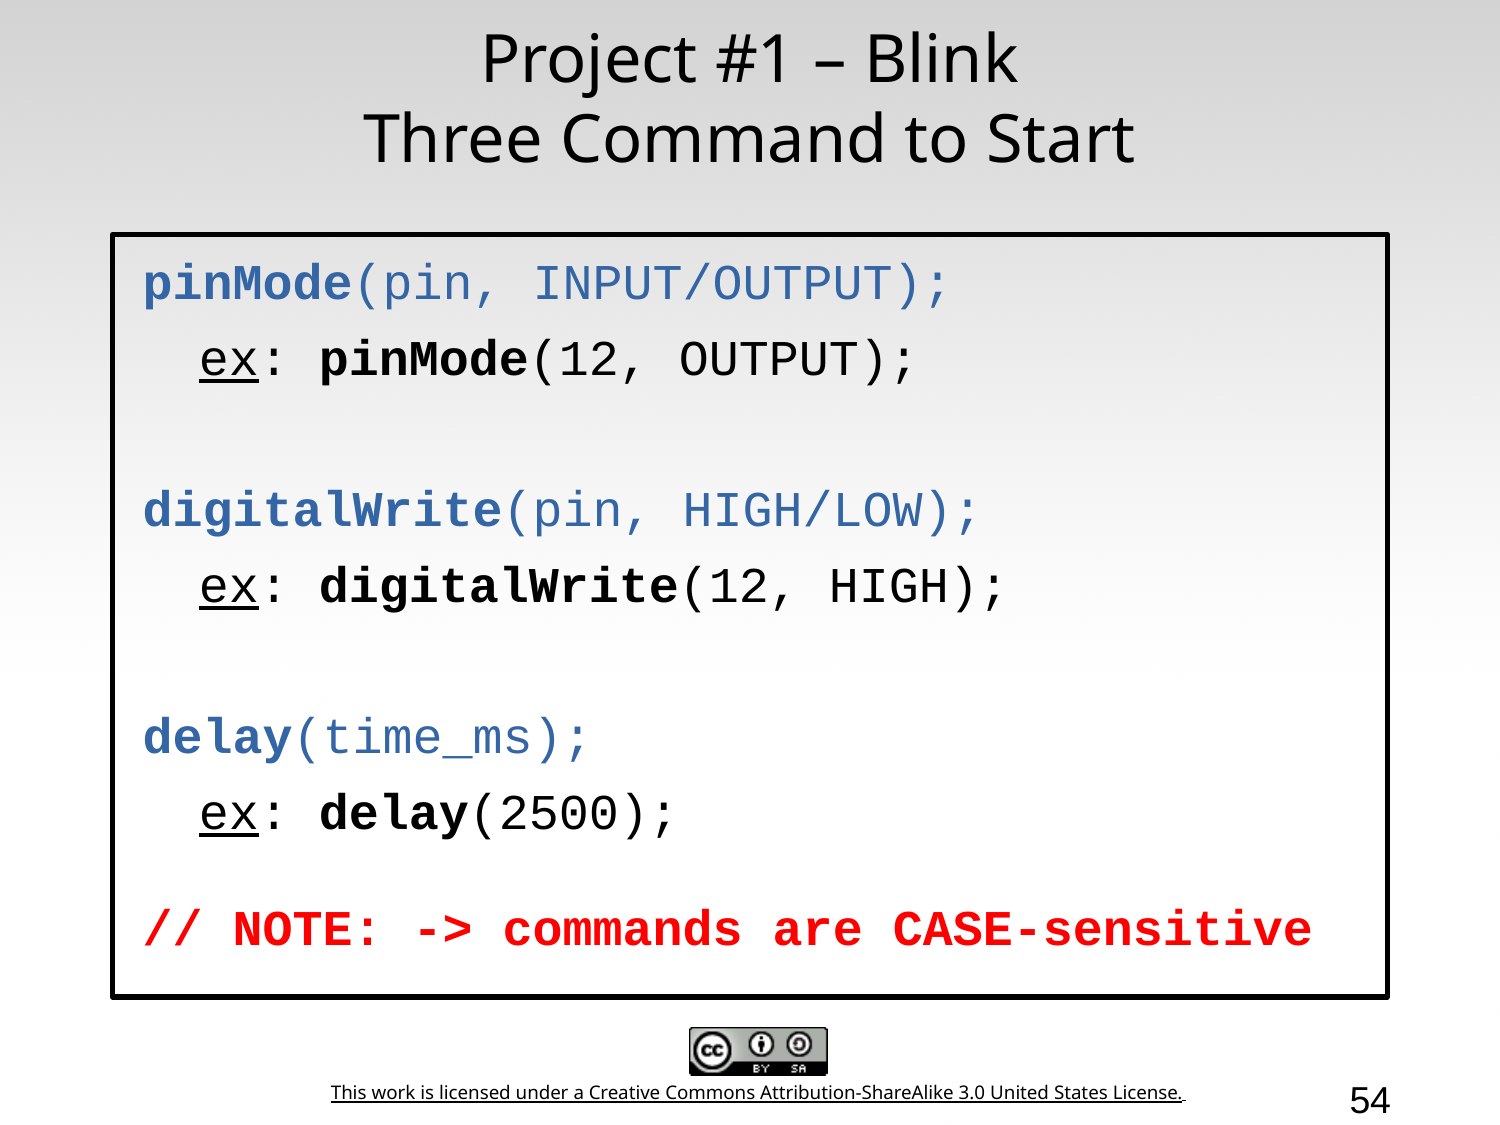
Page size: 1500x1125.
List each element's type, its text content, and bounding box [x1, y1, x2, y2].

picture [0, 0, 1500, 1125]
list pinMode(pin, INPUT/OUTPUT); ex: pinMode(12, OUTPUT); digitalWrite(pin, HIGH/LOW); ex: digitalWrite(12, HIGH); delay(time_ms); ex: delay(2500); // NOTE: -> commands are CASE-sensitive [112, 234, 1388, 998]
title Project #1 – Blink Three Command to Start [112, 2, 1388, 190]
